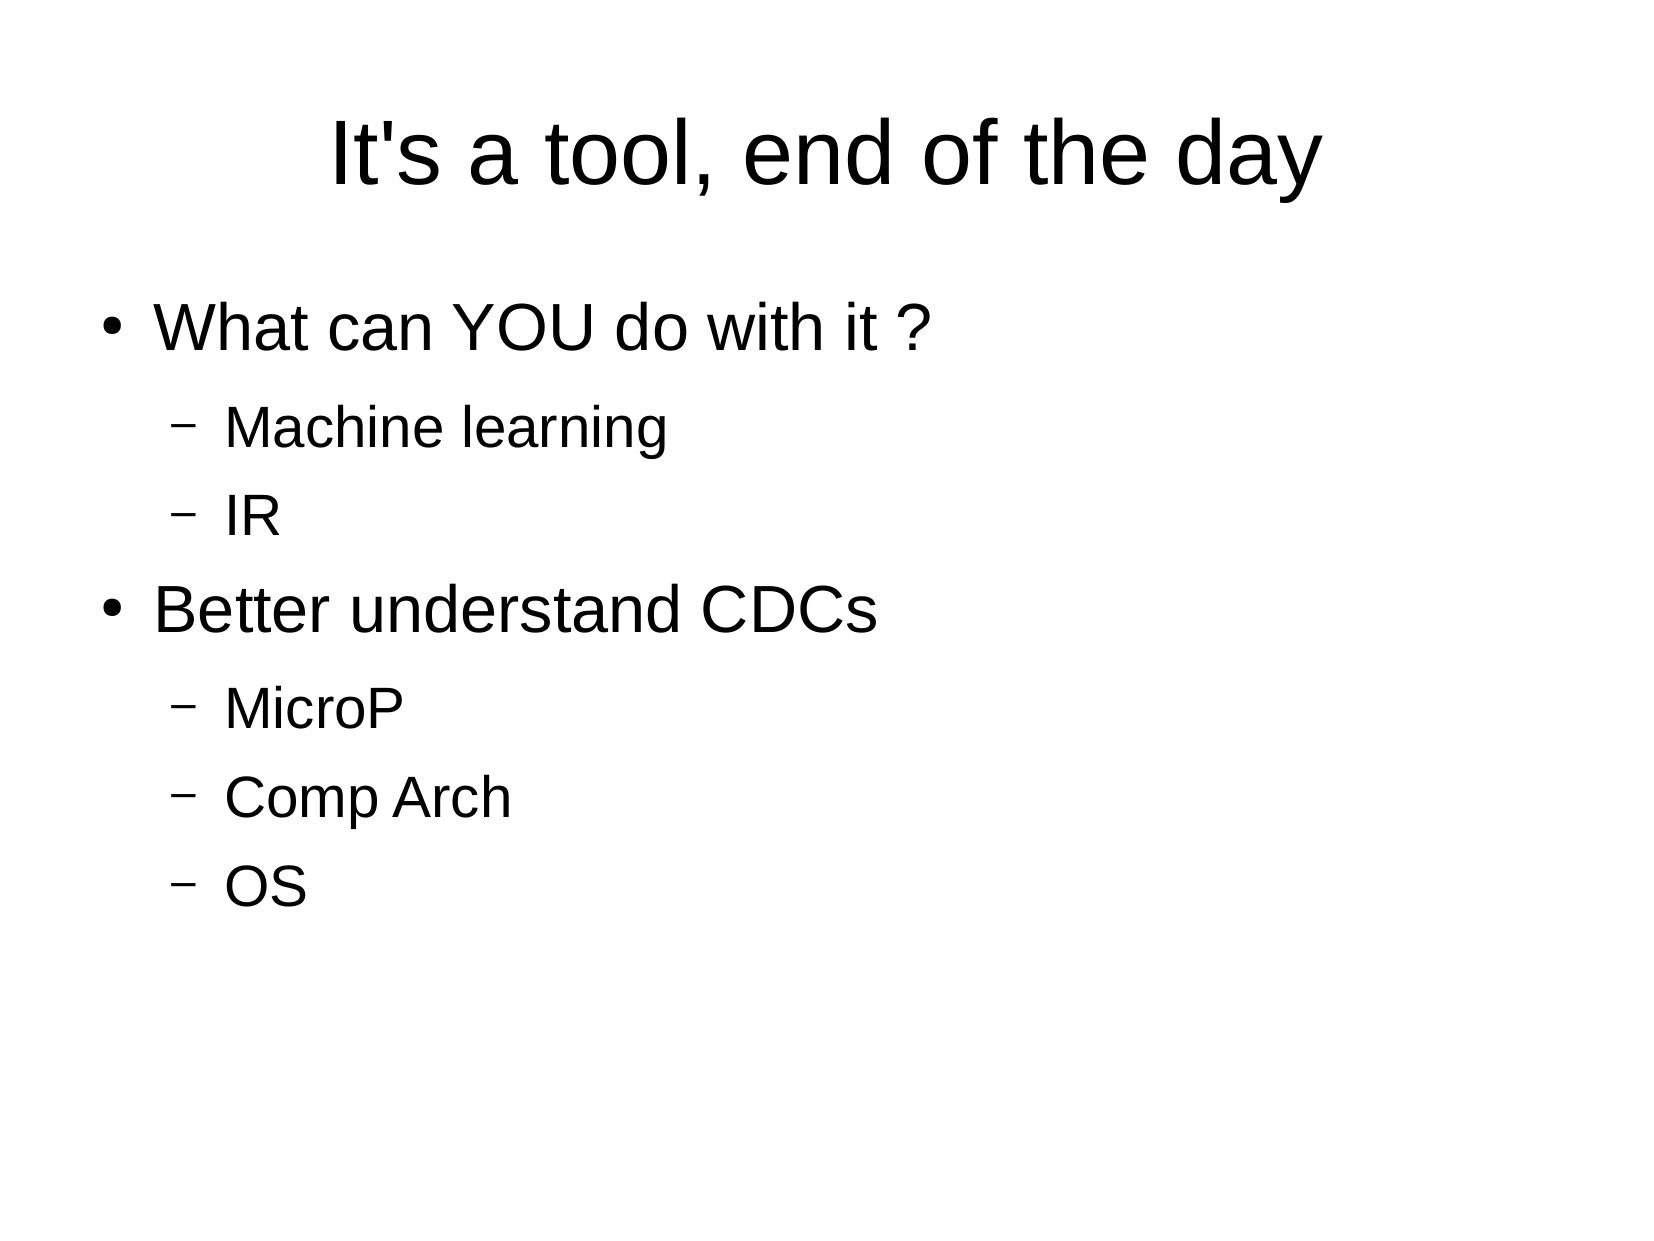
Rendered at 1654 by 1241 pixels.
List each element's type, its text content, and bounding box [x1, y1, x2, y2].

title It's a tool, end of the day [82, 49, 1571, 257]
list What can YOU do with it ? Machine learning IR Better understand CDCs MicroP Comp Arch OS [82, 290, 1571, 1010]
